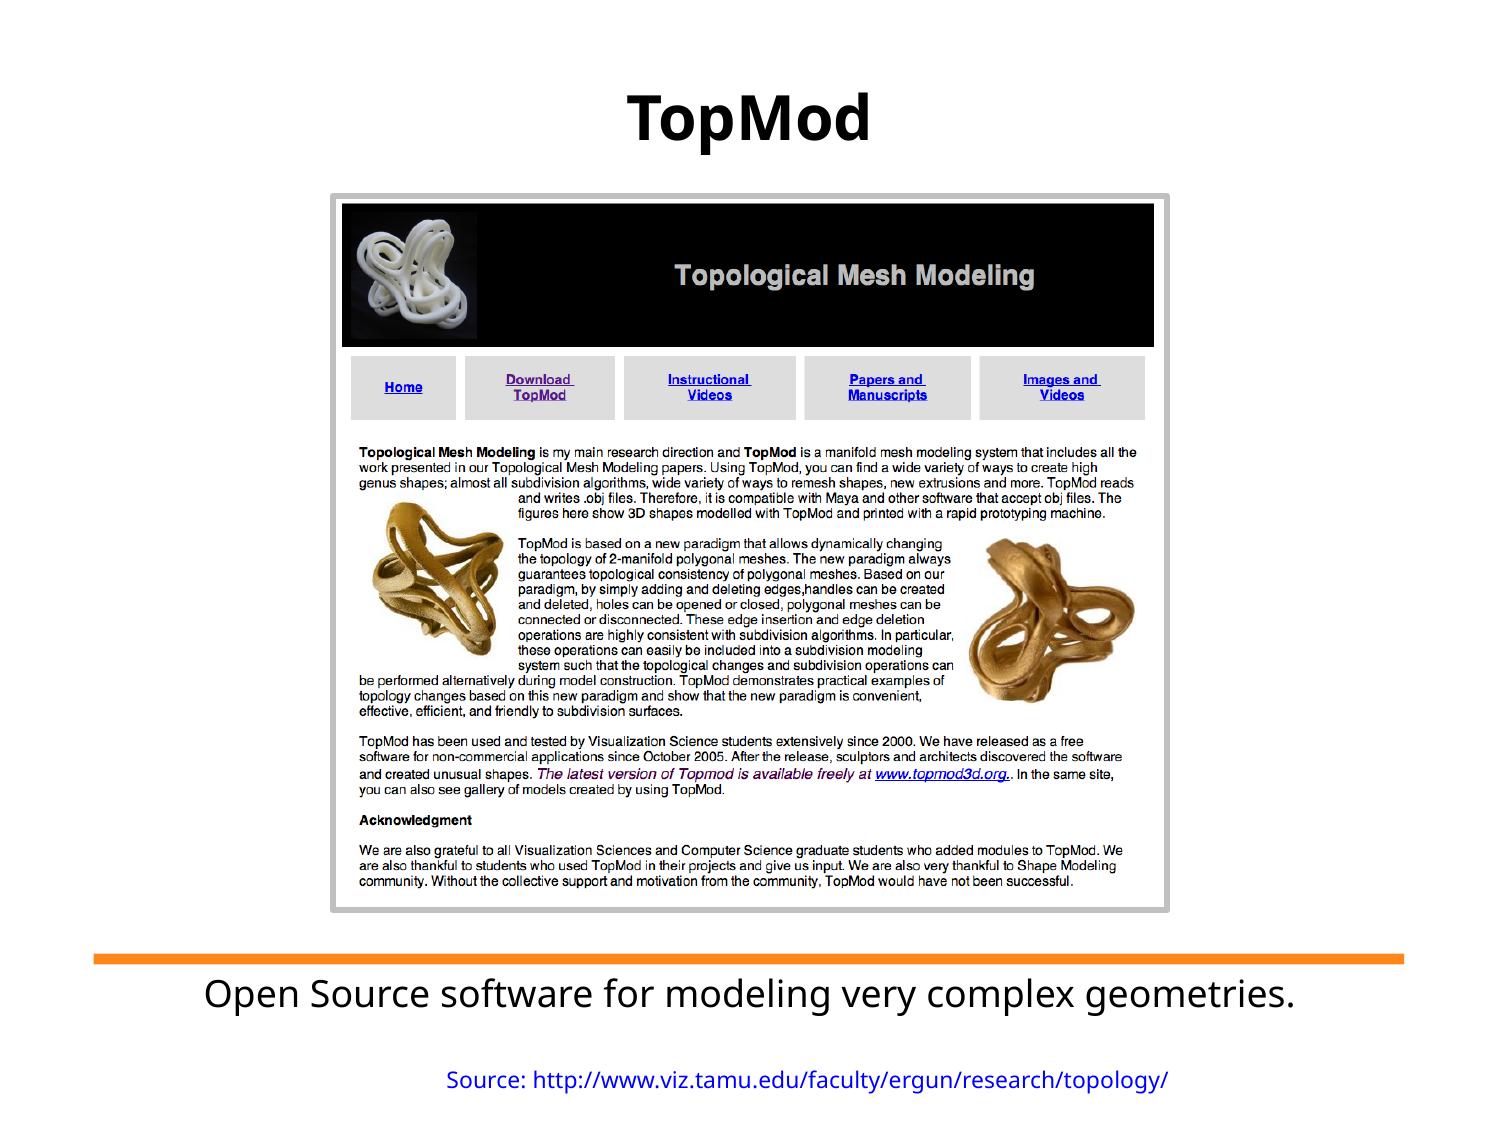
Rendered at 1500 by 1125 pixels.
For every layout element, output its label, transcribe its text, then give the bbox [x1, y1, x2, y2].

title TopMod [75, 44, 1426, 188]
picture [0, 0, 1500, 1125]
text_box Open Source software for modeling very complex geometries. [140, 960, 1360, 1020]
text_box Source: http://www.viz.tamu.edu/faculty/ergun/research/topology/ [431, 1056, 1069, 1125]
